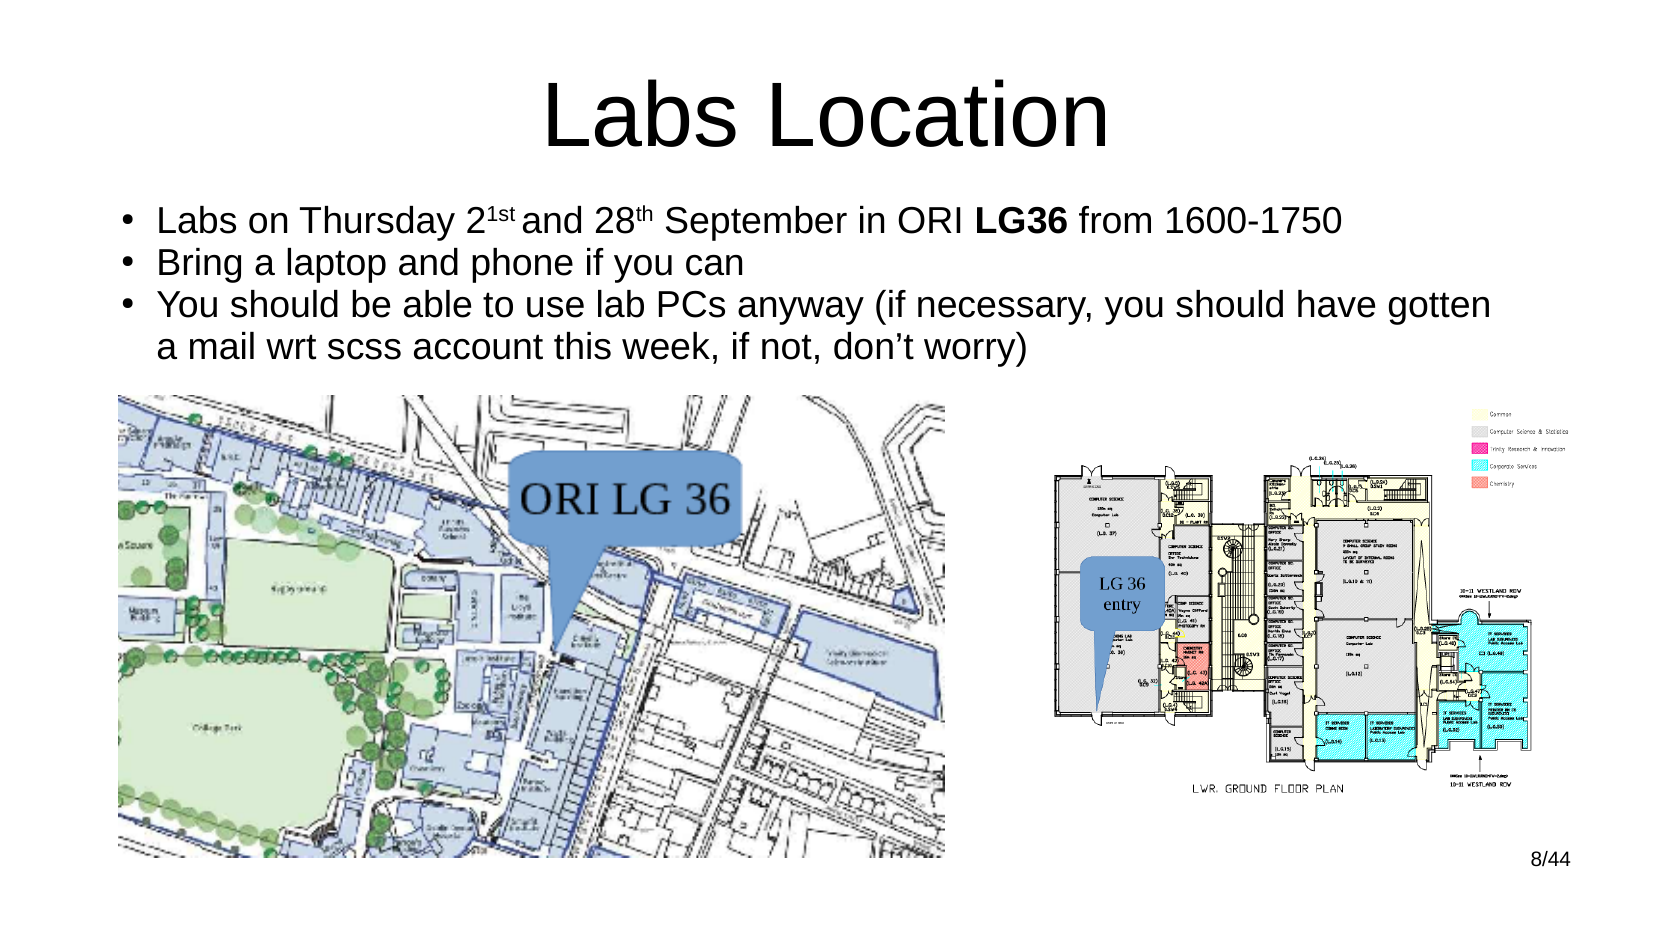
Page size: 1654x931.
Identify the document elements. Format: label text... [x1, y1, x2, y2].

title Labs Location [82, 37, 1571, 193]
picture [118, 395, 945, 858]
picture [1015, 346, 1607, 804]
text_box Labs on Thursday 21st and 28th September in ORI LG36 from 1600-1750 Bring a laptop and phone if you can You should be able to use lab PCs anyway (if necessary, you should have gotten a mail wrt scss account this week, if not, don’t worry) [106, 192, 1512, 376]
